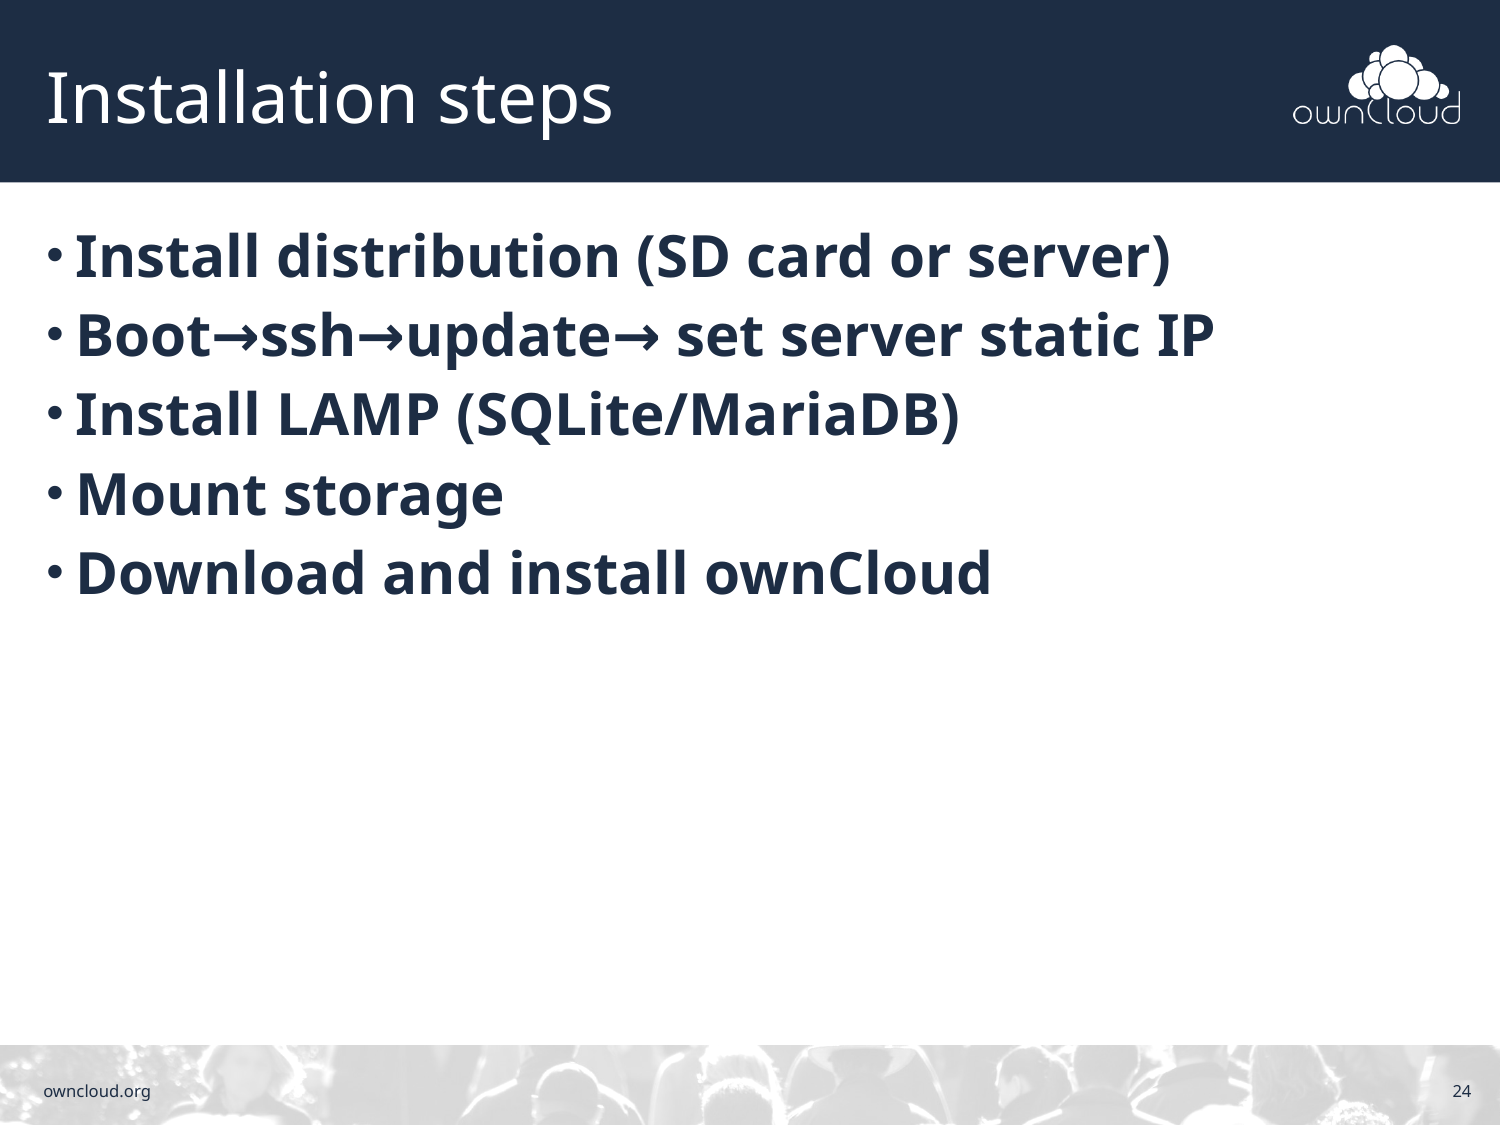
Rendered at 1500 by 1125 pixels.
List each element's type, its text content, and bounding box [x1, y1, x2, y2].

picture [0, 1045, 1500, 1125]
picture [1293, 45, 1460, 124]
list Install distribution (SD card or server) Boot→ssh→update→ set server static IP Install LAMP (SQLite/MariaDB) Mount storage Download and install ownCloud [46, 214, 1465, 1026]
title Installation steps [46, 5, 1258, 187]
